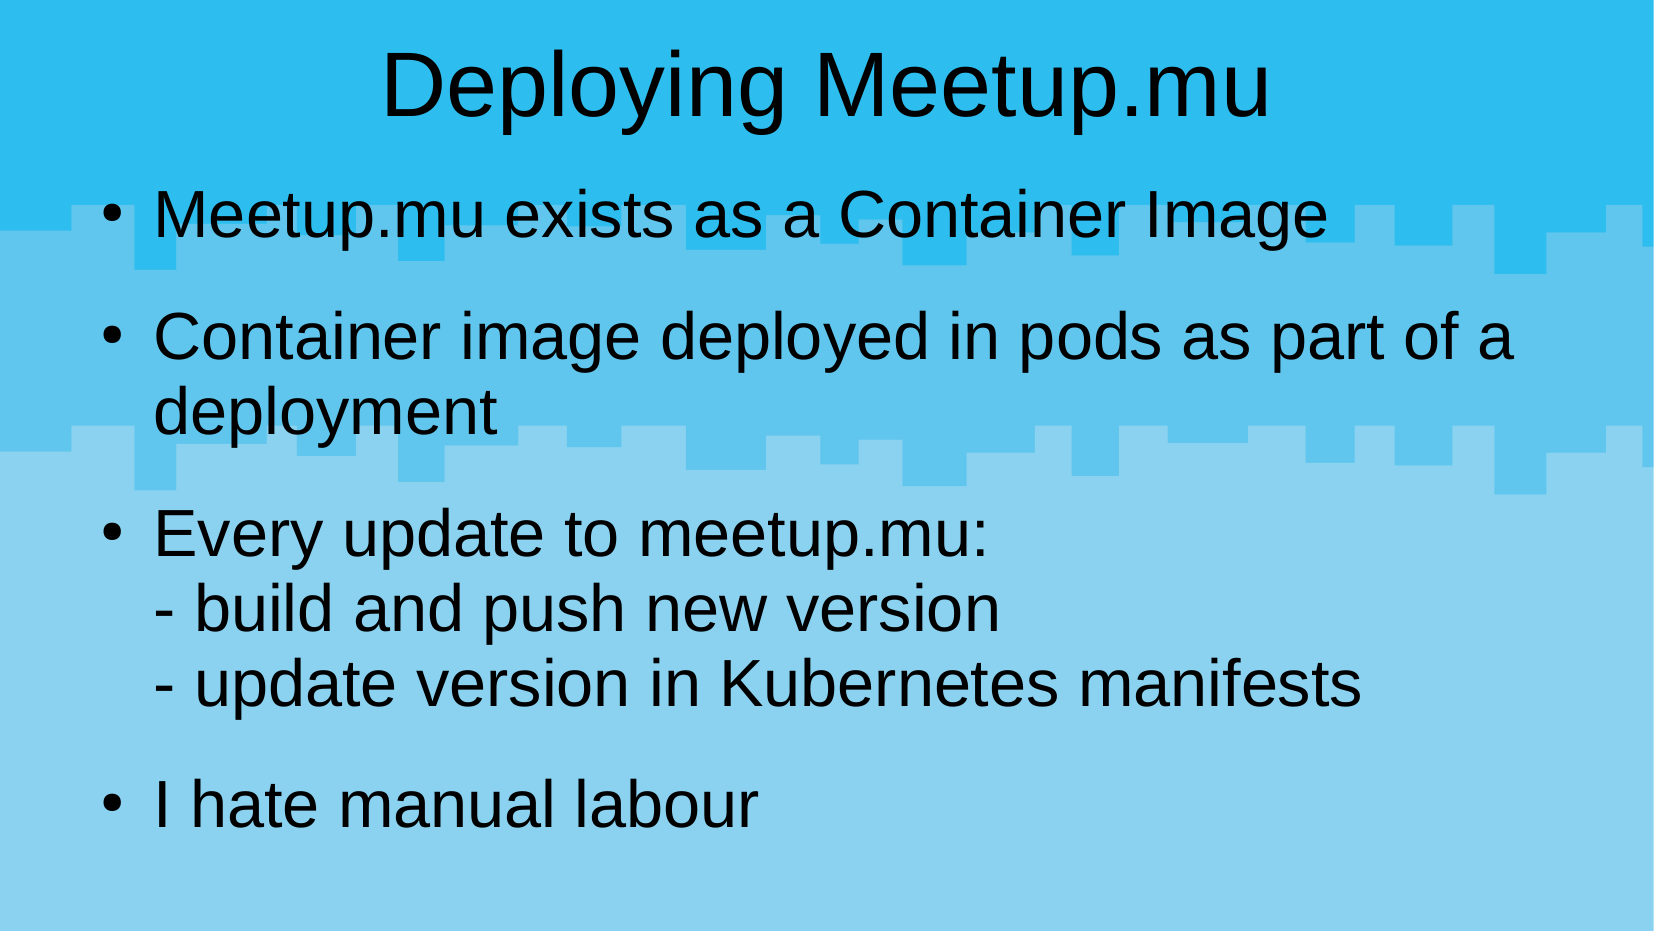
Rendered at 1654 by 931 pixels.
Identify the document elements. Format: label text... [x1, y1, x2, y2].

list Meetup.mu exists as a Container Image Container image deployed in pods as part of a deployment Every update to meetup.mu: - build and push new version - update version in Kubernetes manifests I hate manual labour [82, 177, 1571, 886]
title Deploying Meetup.mu [82, 7, 1571, 163]
picture [0, 0, 1654, 931]
